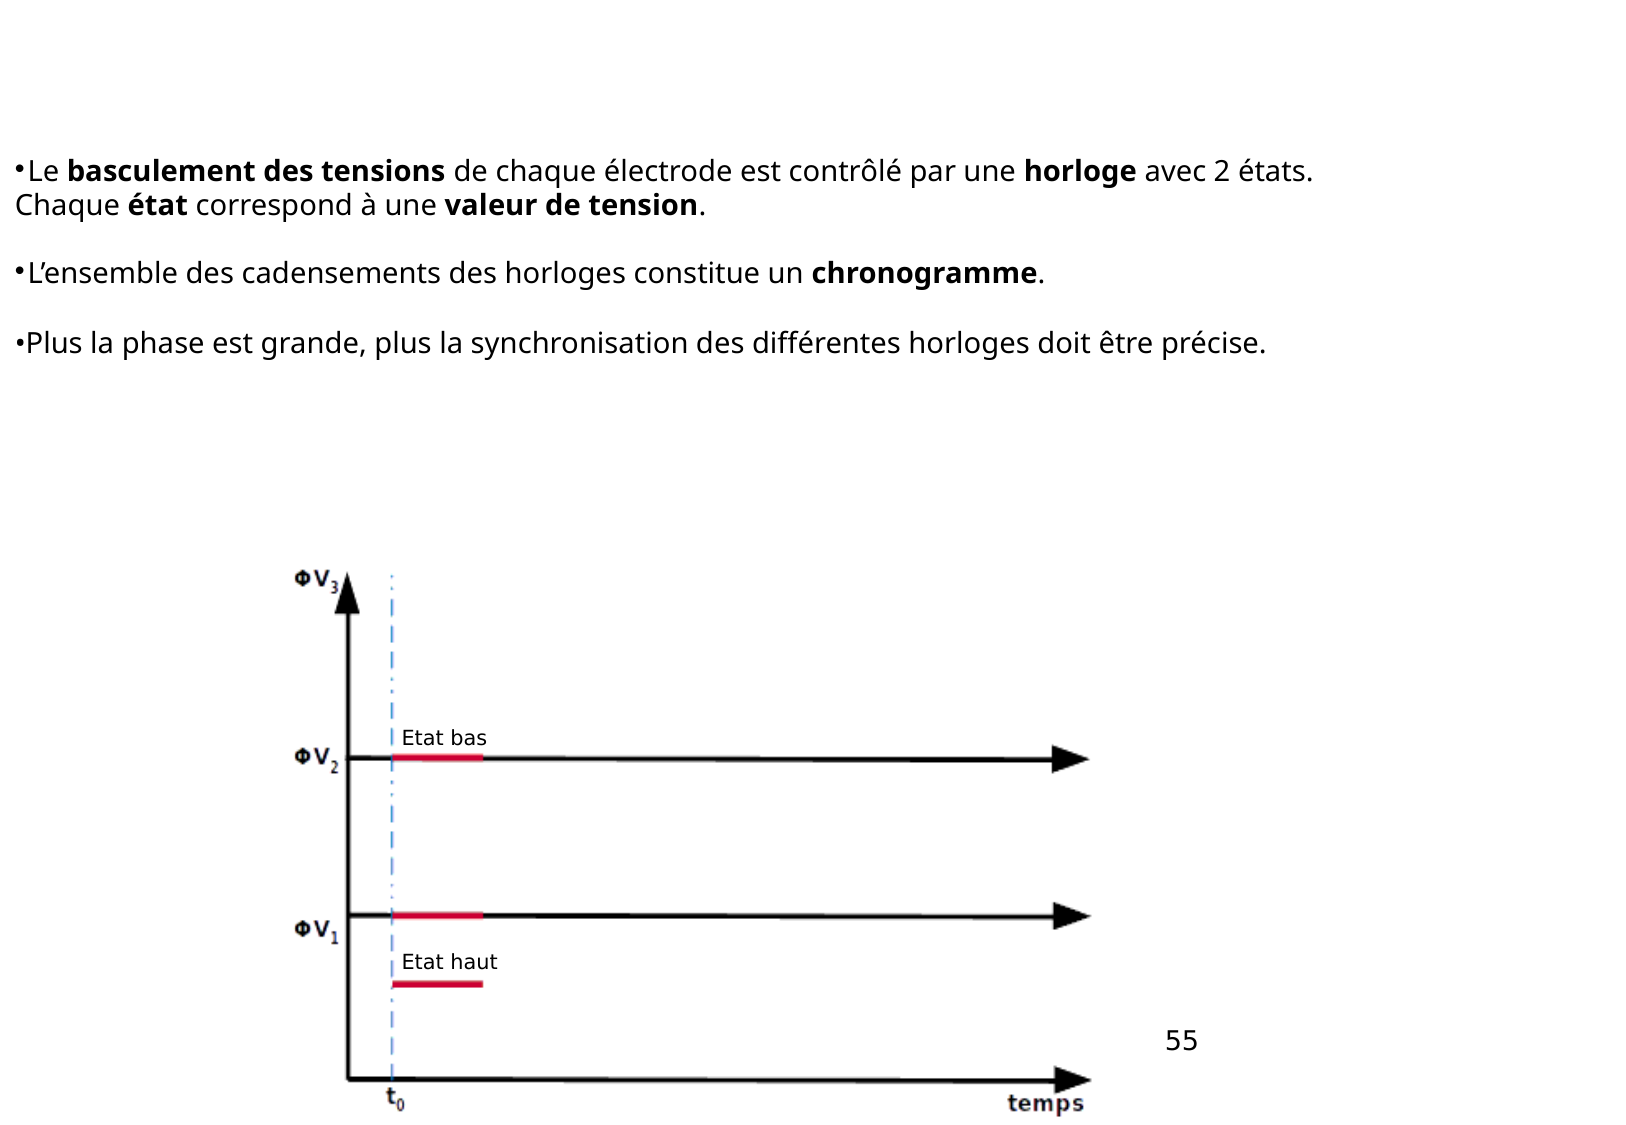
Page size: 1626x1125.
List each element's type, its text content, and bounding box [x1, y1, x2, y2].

text_box [1164, 1024, 1544, 1103]
text_box Le basculement des tensions de chaque électrode est contrôlé par une horloge avec 2 états. Chaque état correspond à une valeur de tension. L’ensemble des cadensements des horloges constitue un chronogramme. Plus la phase est grande, plus la synchronisation des différentes horloges doit être précise. [0, 146, 1603, 693]
text_box Etat bas [386, 718, 503, 758]
picture [279, 554, 1100, 1125]
text_box Etat haut [386, 942, 551, 1007]
